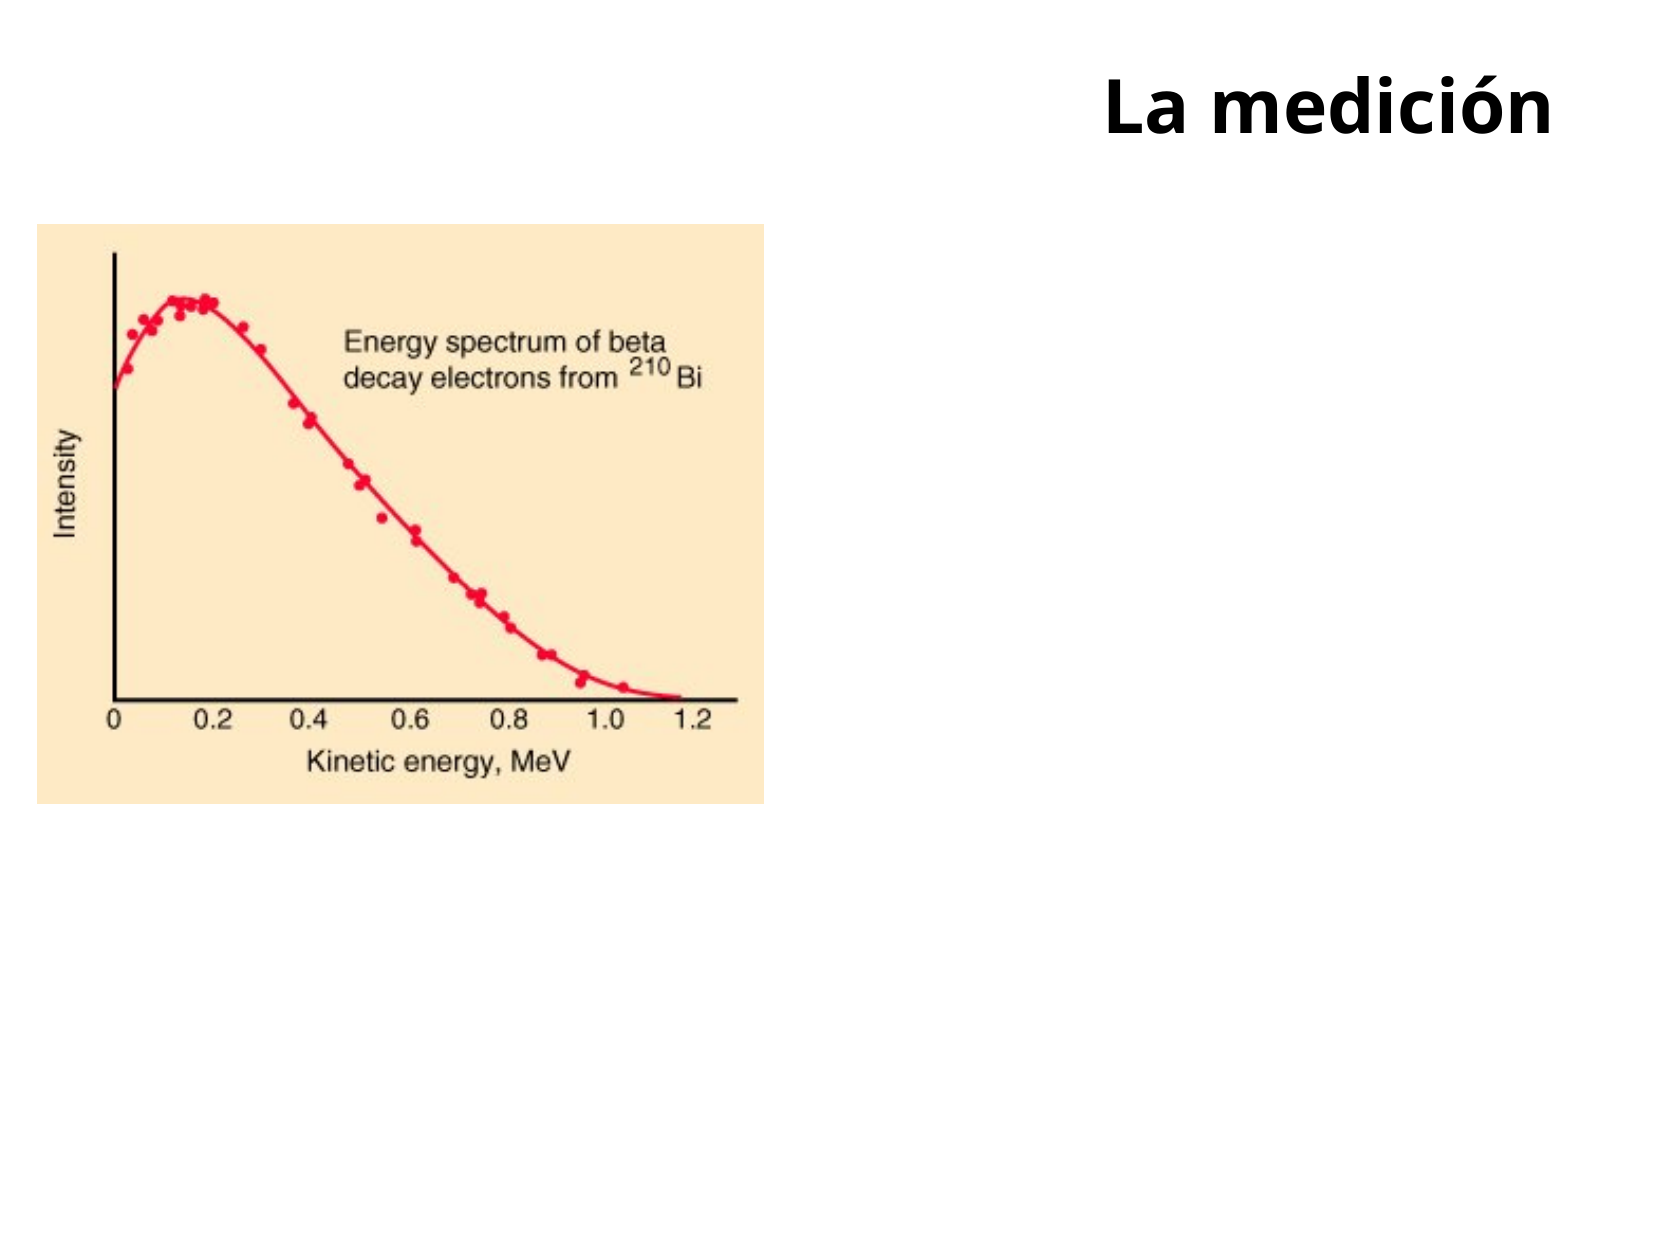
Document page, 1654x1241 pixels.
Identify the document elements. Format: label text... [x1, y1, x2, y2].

title La medición [86, 49, 1575, 151]
picture [37, 224, 764, 804]
